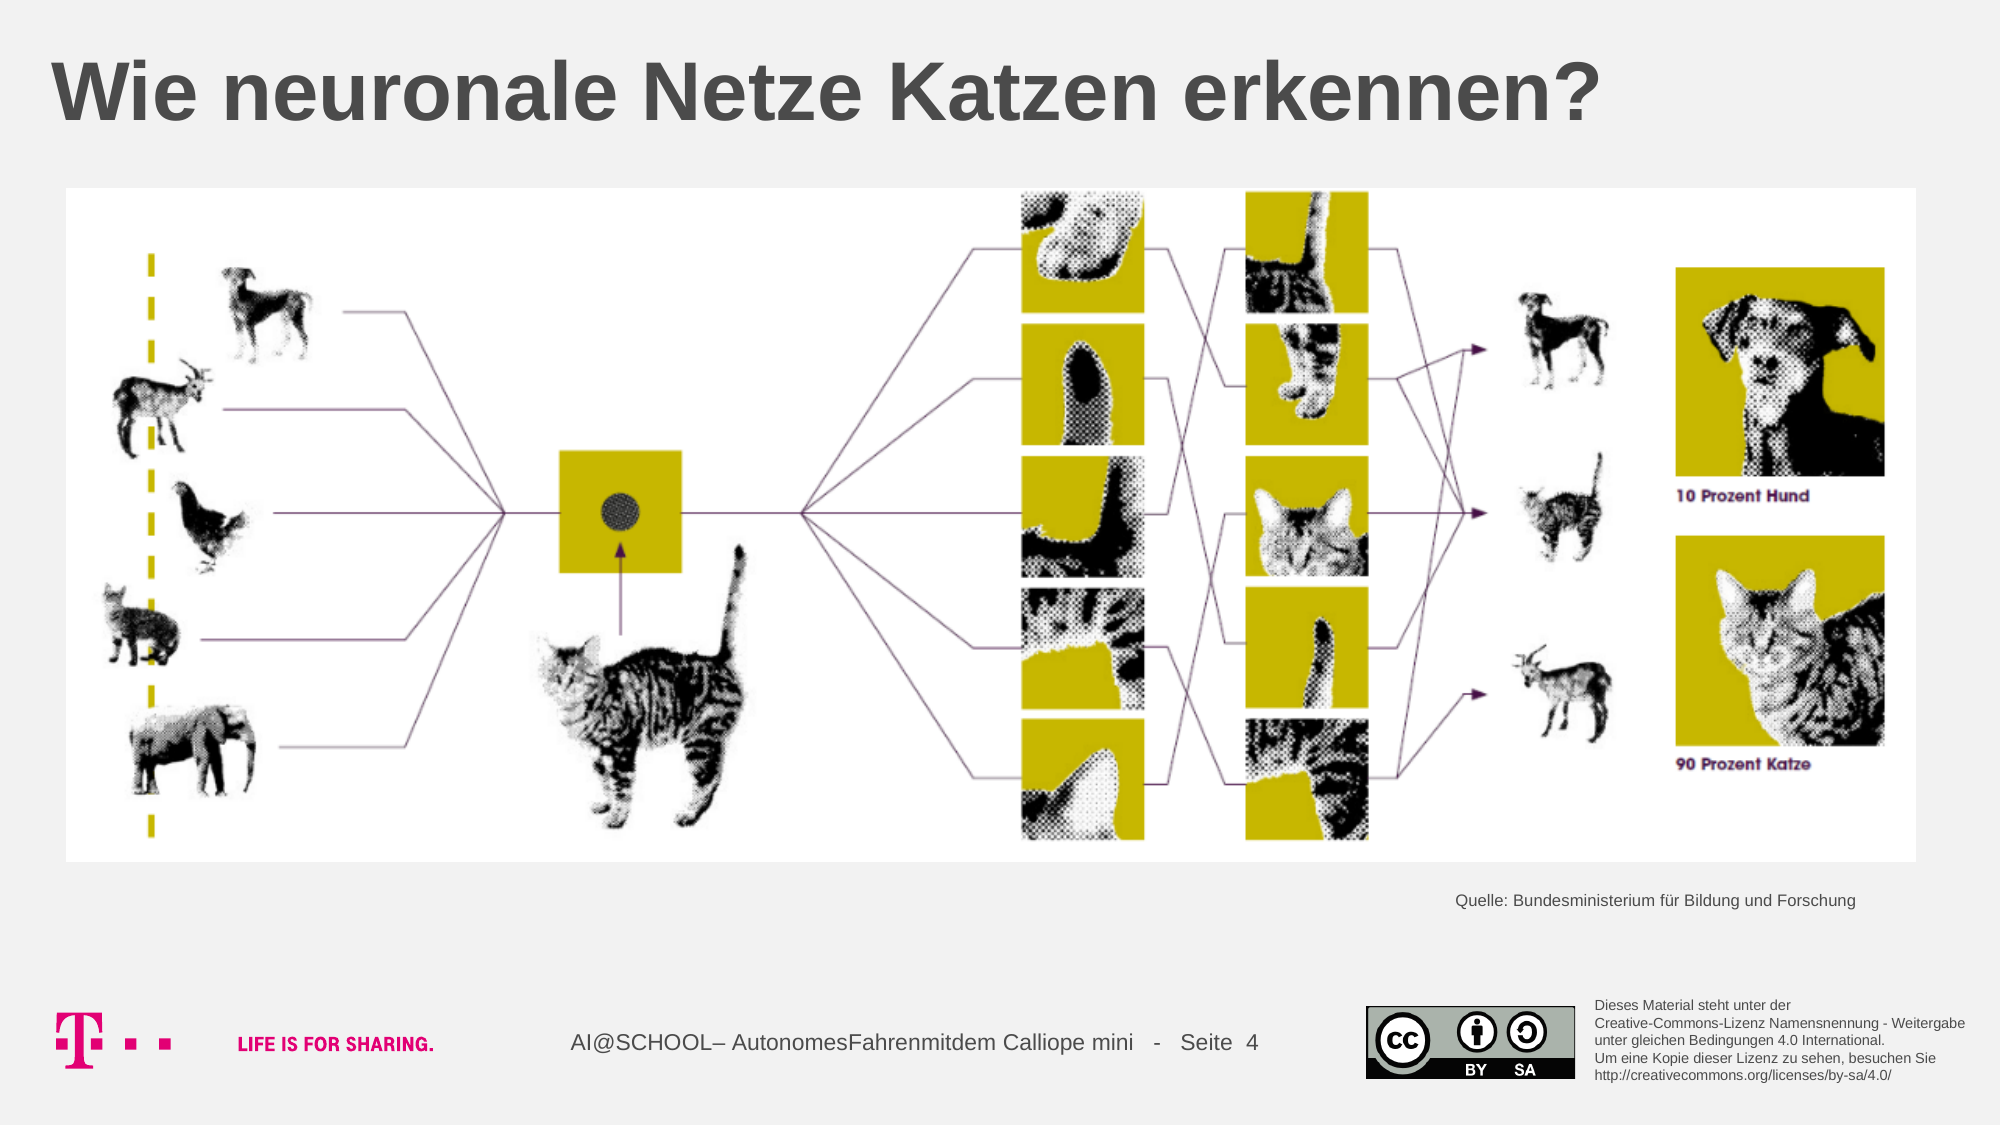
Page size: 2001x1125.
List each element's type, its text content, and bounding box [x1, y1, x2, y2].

text_box Wie neuronale Netze Katzen erkennen? [36, 41, 1964, 215]
picture [66, 215, 1916, 862]
text_box Quelle: Bundesministerium für Bildung und Forschung [1440, 882, 1877, 917]
